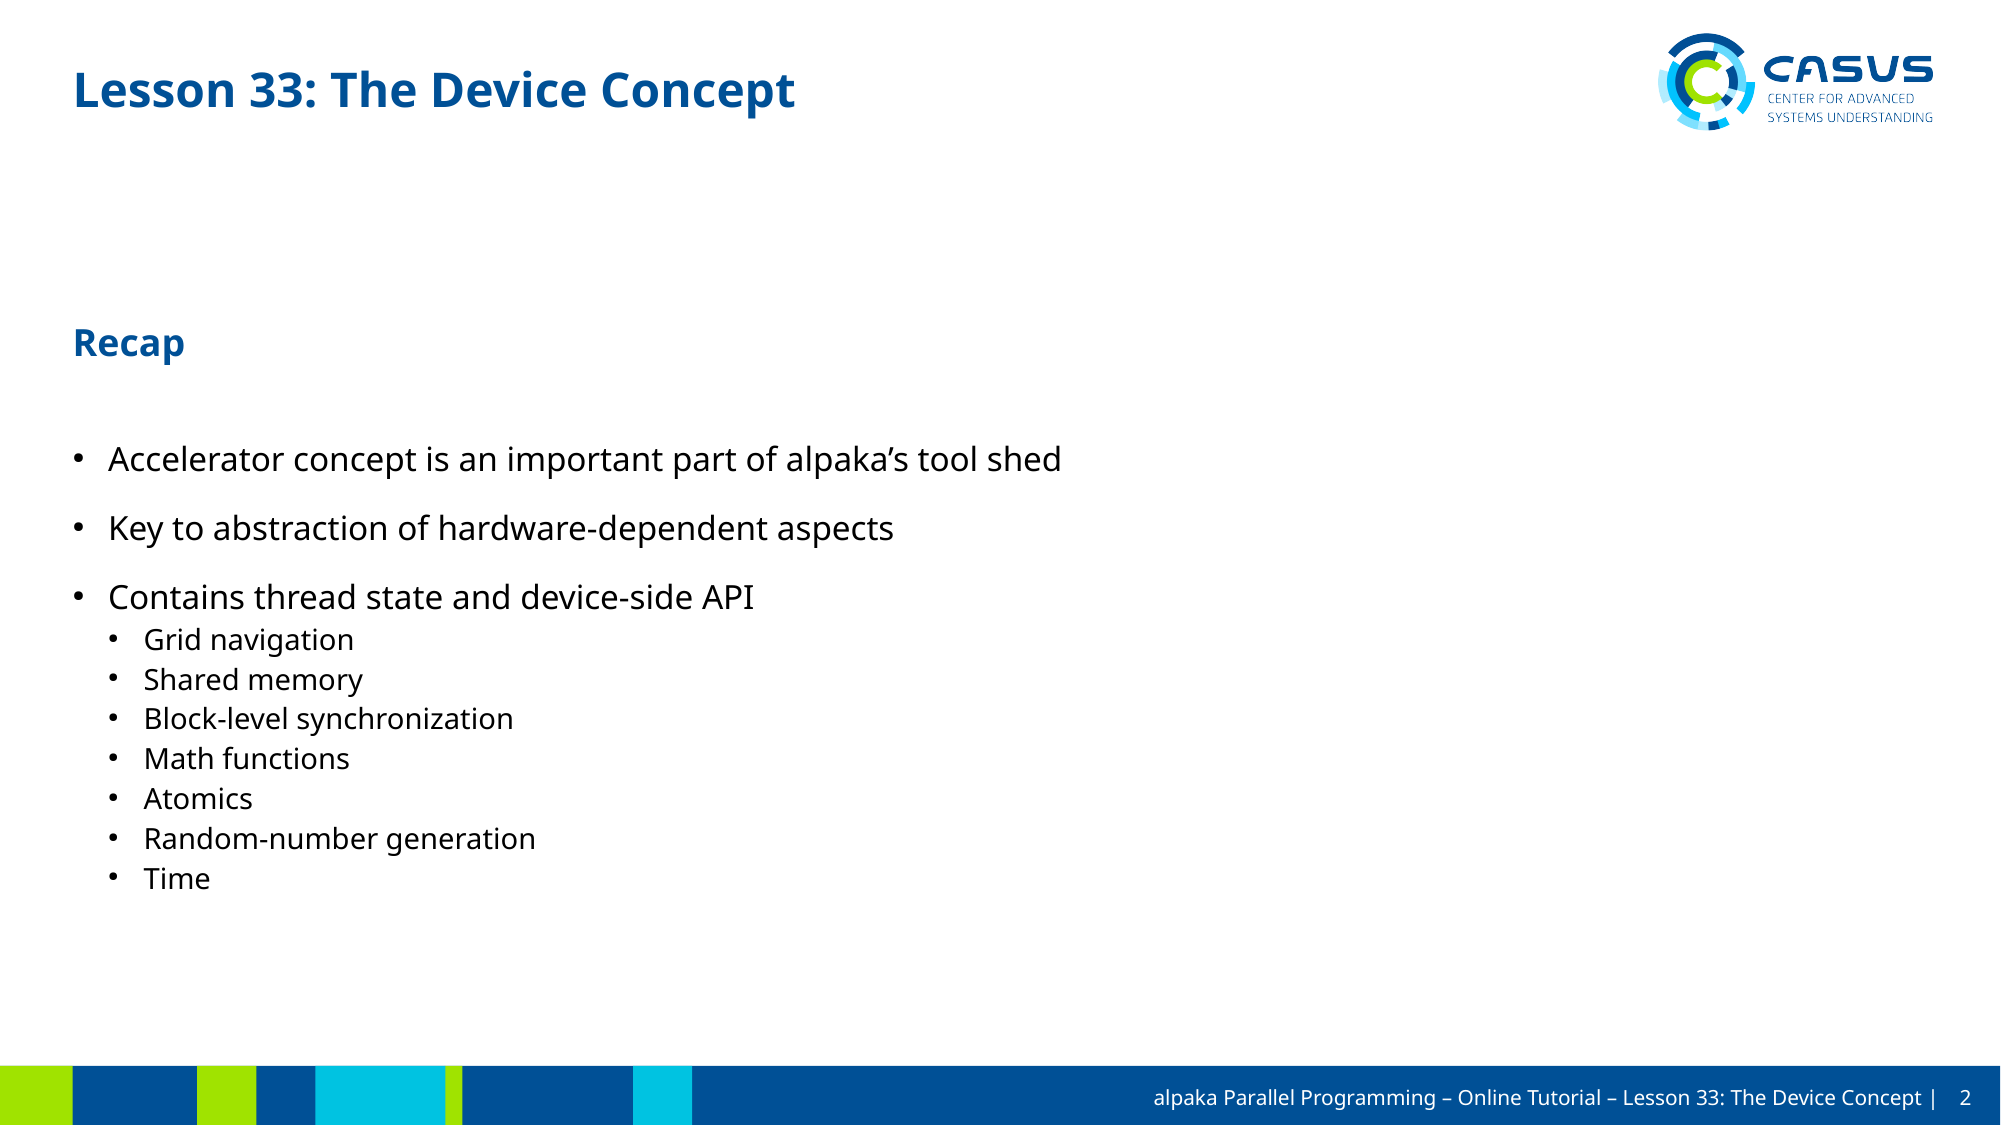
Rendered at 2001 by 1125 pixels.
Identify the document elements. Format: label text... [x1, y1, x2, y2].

list Recap Accelerator concept is an important part of alpaka’s tool shed Key to abstraction of hardware-dependent aspects Contains thread state and device-side API Grid navigation Shared memory Block-level synchronization Math functions Atomics Random-number generation Time [72, 316, 1620, 979]
picture [1658, 33, 1933, 131]
title Lesson 33: The Device Concept [72, 54, 1620, 123]
